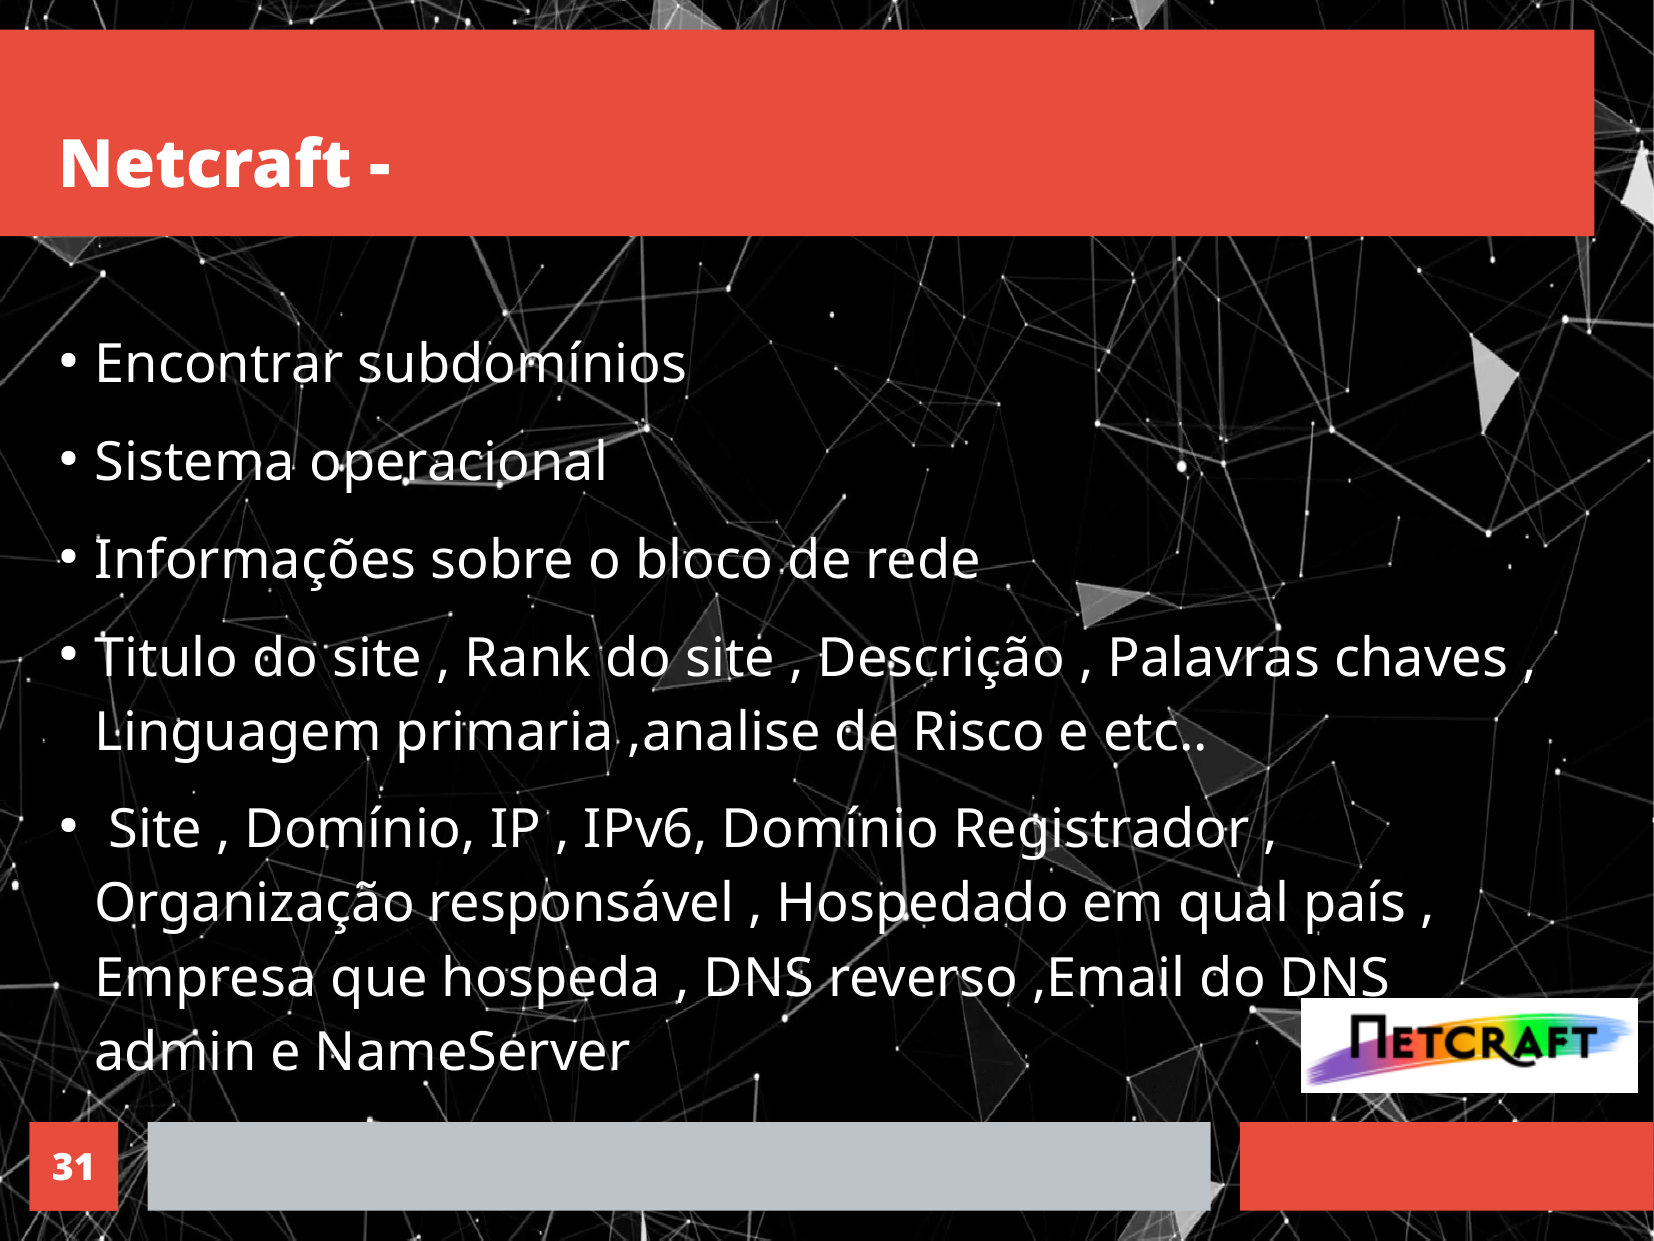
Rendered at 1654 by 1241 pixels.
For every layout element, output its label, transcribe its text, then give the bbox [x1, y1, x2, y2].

picture [0, 0, 1654, 1241]
title Netcraft - [59, 59, 1595, 207]
list Encontrar subdomínios Sistema operacional Informações sobre o bloco de rede Titulo do site , Rank do site , Descrição , Palavras chaves , Linguagem primaria ,analise de Risco e etc.. Site , Domínio, IP , IPv6, Domínio Registrador , Organização responsável , Hospedado em qual país , Empresa que hospeda , DNS reverso ,Email do DNS admin e NameServer [59, 324, 1565, 1093]
